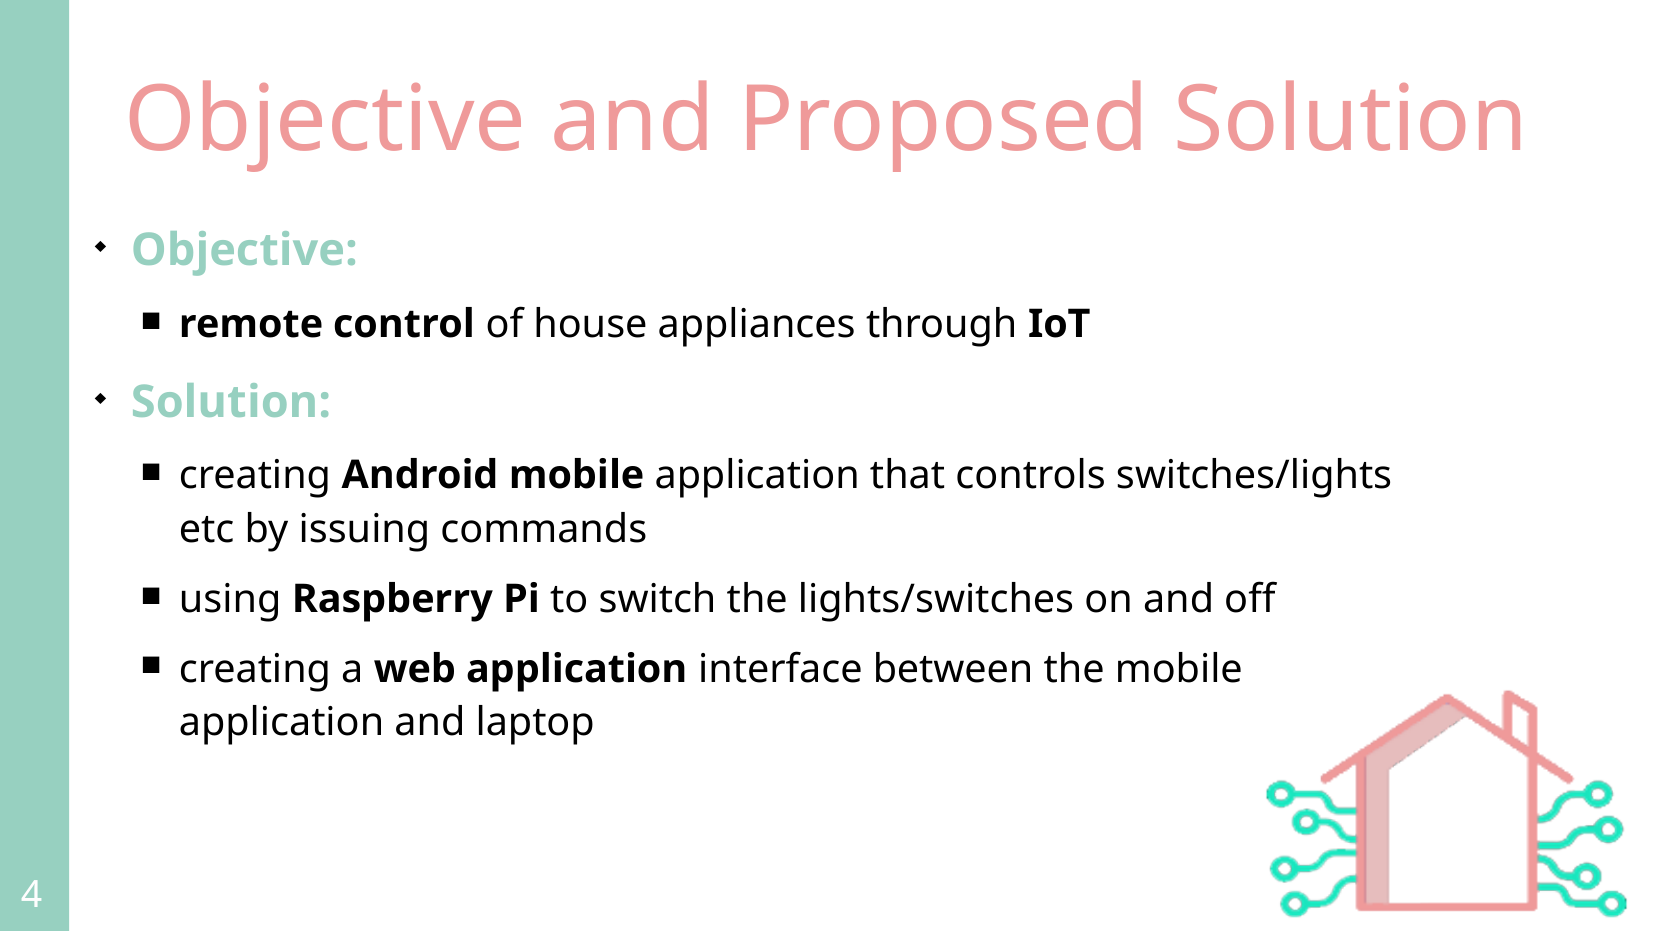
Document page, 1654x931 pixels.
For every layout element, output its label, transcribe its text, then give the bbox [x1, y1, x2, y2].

list Objective: remote control of house appliances through IoT Solution: creating Android mobile application that controls switches/lights etc by issuing commands using Raspberry Pi to switch the lights/switches on and off creating a web application interface between the mobile application and laptop [82, 217, 1396, 758]
text_box [0, 0, 70, 860]
text_box <number> [0, 860, 132, 931]
picture [1200, 626, 1654, 931]
title Objective and Proposed Solution [82, 37, 1571, 193]
